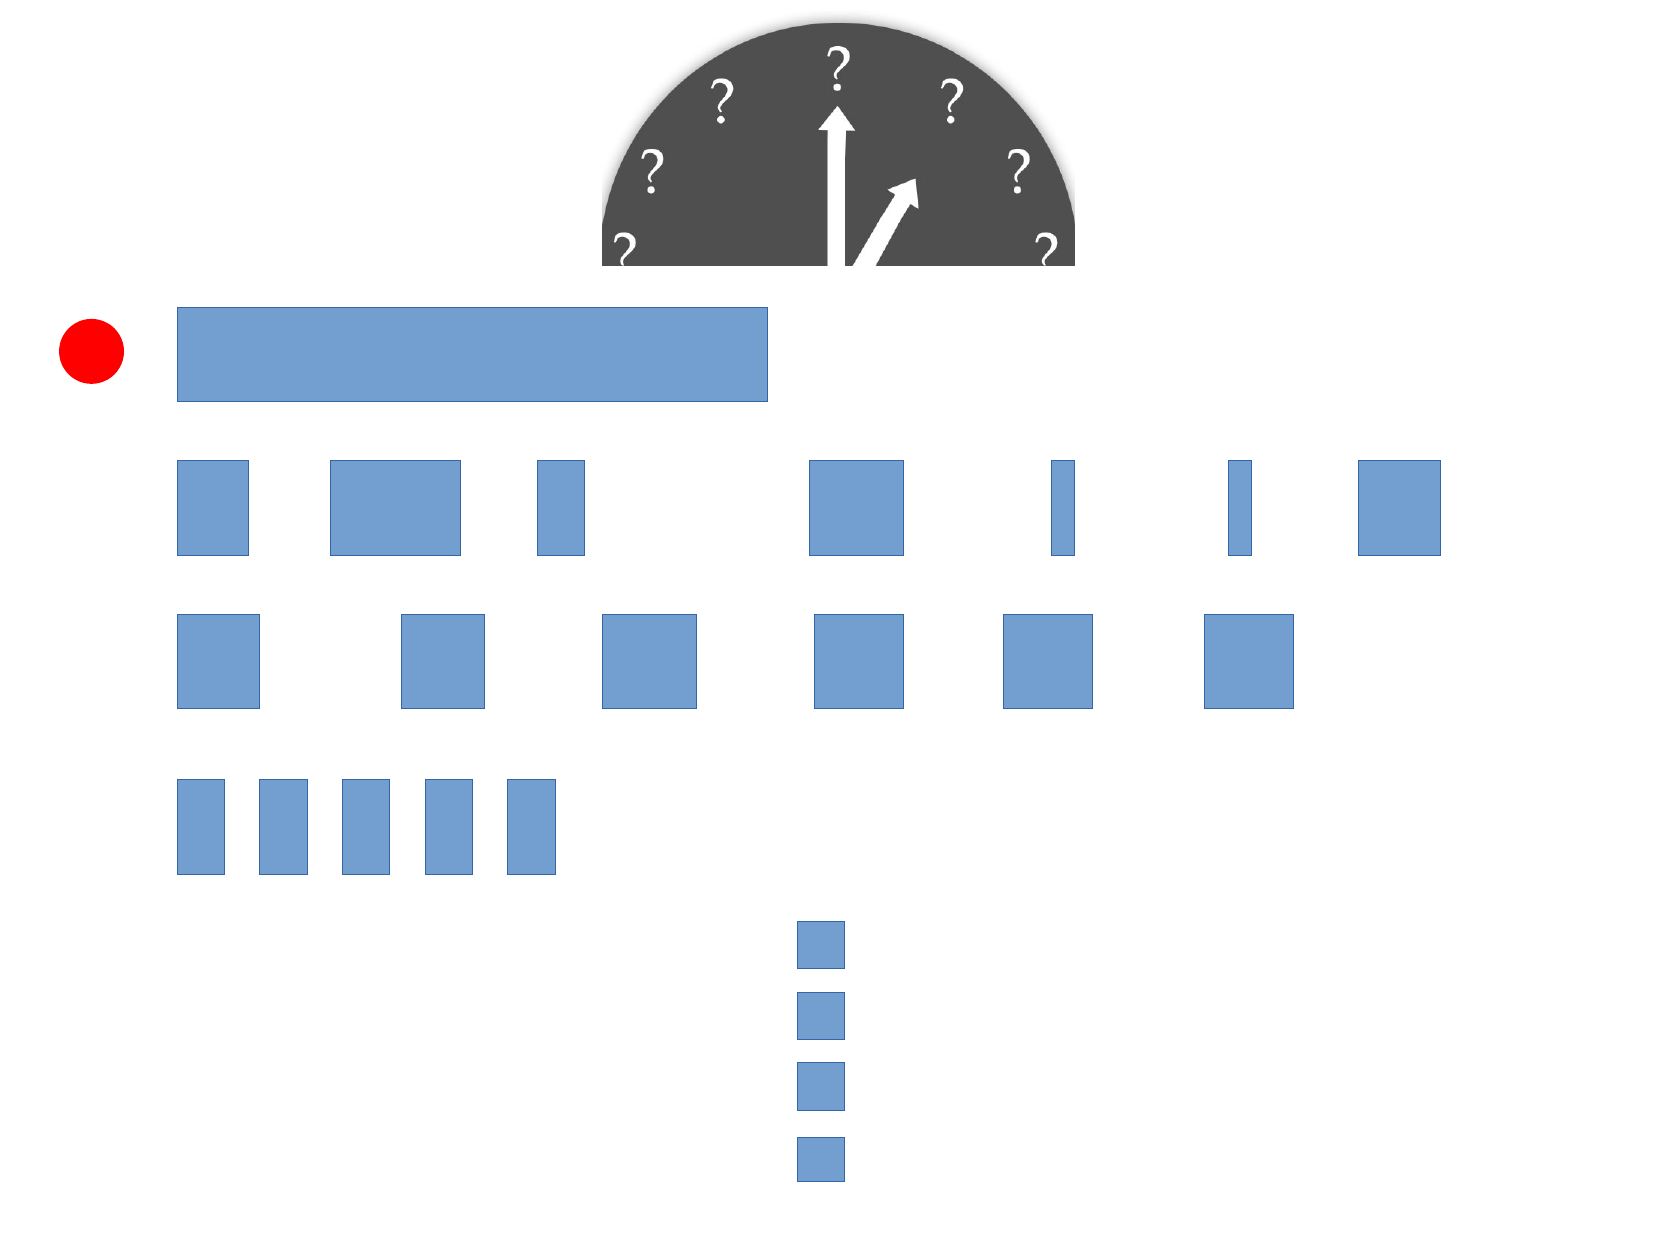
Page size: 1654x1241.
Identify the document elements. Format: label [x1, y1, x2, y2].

text_box [177, 460, 249, 556]
text_box [1204, 614, 1294, 709]
text_box [797, 1062, 845, 1111]
text_box [425, 779, 473, 875]
text_box [259, 779, 308, 875]
text_box [797, 992, 845, 1040]
text_box [401, 614, 485, 709]
text_box [1228, 460, 1252, 556]
text_box [602, 614, 697, 709]
text_box [1358, 460, 1441, 556]
text_box [59, 318, 125, 384]
text_box [797, 1137, 845, 1182]
picture [602, 8, 1075, 266]
text_box [814, 614, 904, 709]
text_box [1003, 614, 1093, 709]
text_box [330, 460, 461, 556]
text_box [177, 614, 260, 709]
text_box [537, 460, 585, 556]
text_box [177, 779, 225, 875]
text_box [809, 460, 904, 556]
text_box [507, 779, 556, 875]
text_box [342, 779, 390, 875]
text_box [177, 307, 768, 402]
text_box [1051, 460, 1075, 556]
text_box [797, 921, 845, 969]
